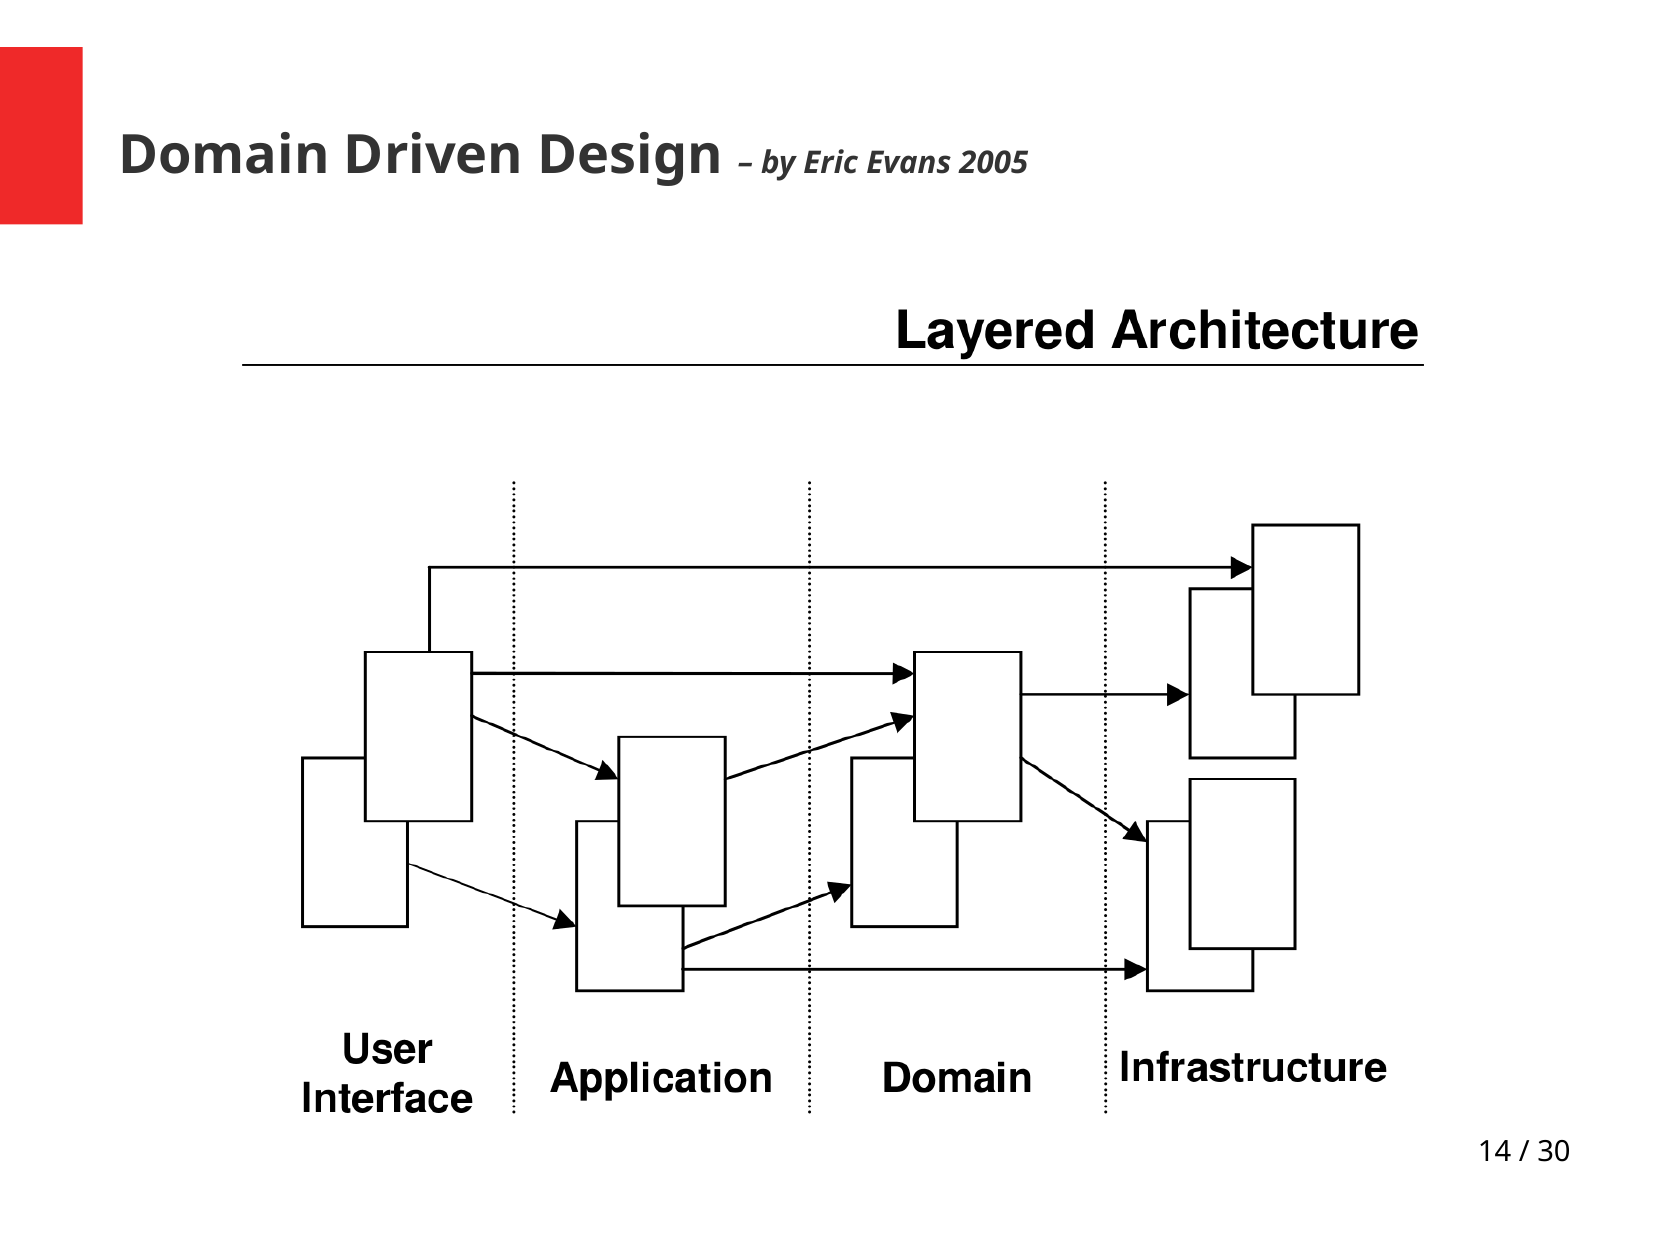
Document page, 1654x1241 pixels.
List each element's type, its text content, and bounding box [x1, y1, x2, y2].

title Domain Driven Design – by Eric Evans 2005 [118, 49, 1571, 257]
picture [165, 295, 1475, 1121]
